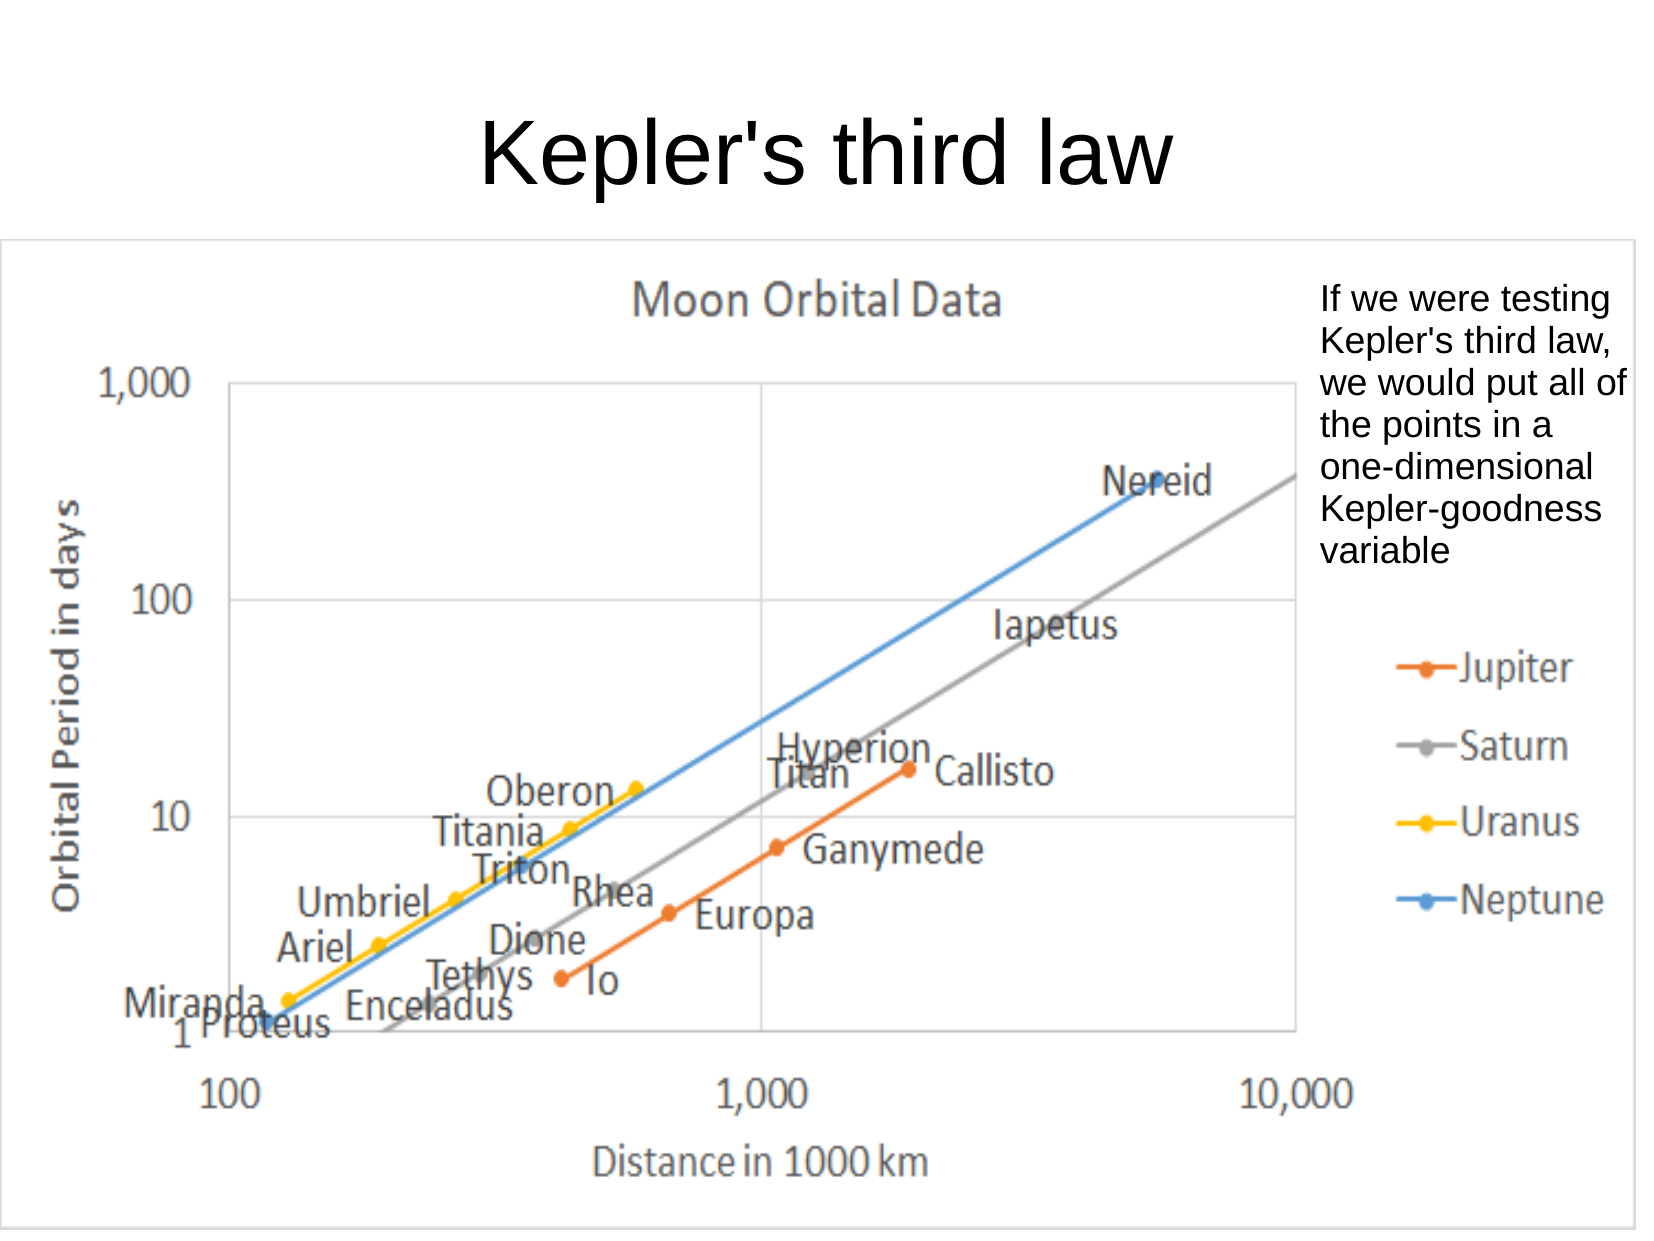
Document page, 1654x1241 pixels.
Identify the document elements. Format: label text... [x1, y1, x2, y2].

picture [0, 239, 1636, 1231]
text_box If we were testing Kepler's third law, we would put all of the points in a one-dimensional Kepler-goodness variable [1305, 270, 1651, 621]
title Kepler's third law [82, 49, 1571, 239]
